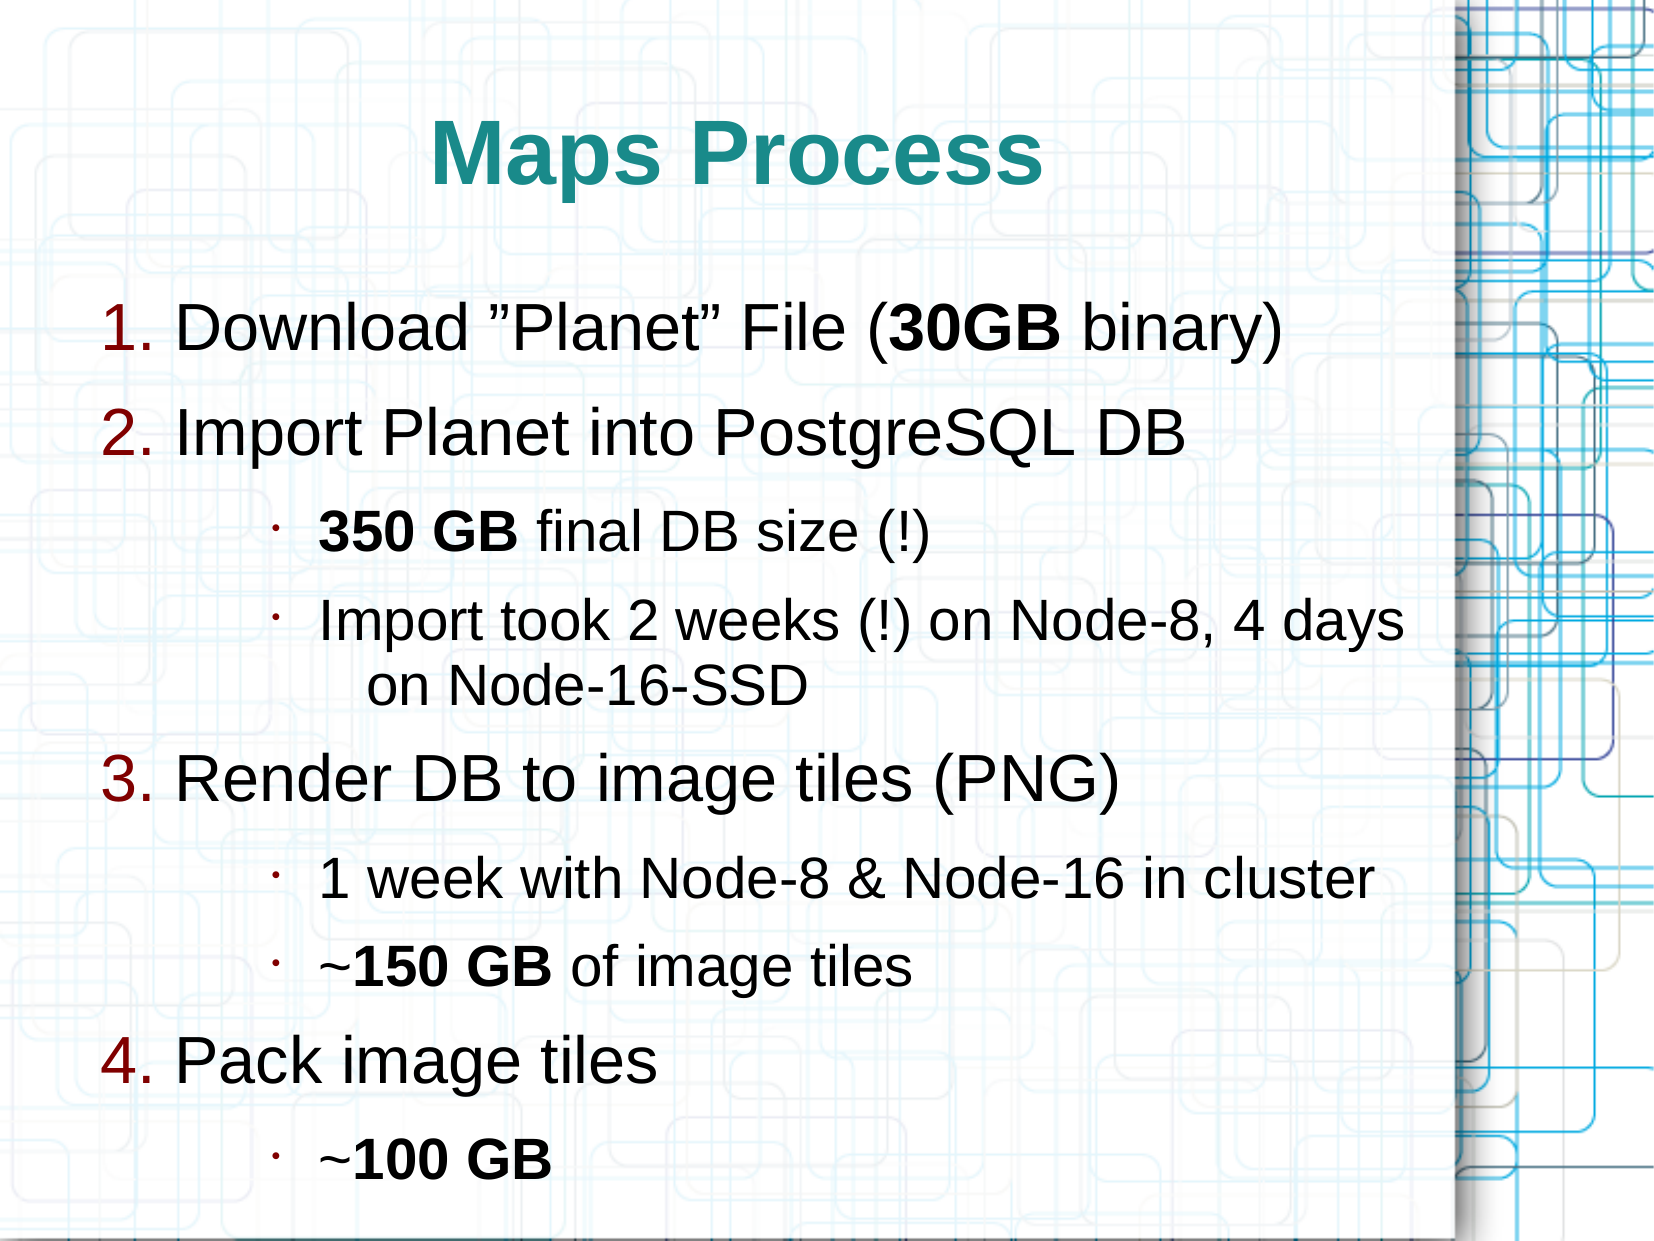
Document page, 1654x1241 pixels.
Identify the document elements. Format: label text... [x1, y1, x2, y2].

title Maps Process [59, 49, 1418, 257]
list Download ”Planet” File (30GB binary) Import Planet into PostgreSQL DB 350 GB final DB size (!) Import took 2 weeks (!) on Node-8, 4 days on Node-16-SSD Render DB to image tiles (PNG) 1 week with Node-8 & Node-16 in cluster ~150 GB of image tiles Pack image tiles ~100 GB [82, 290, 1418, 1193]
picture [0, 0, 1654, 1241]
